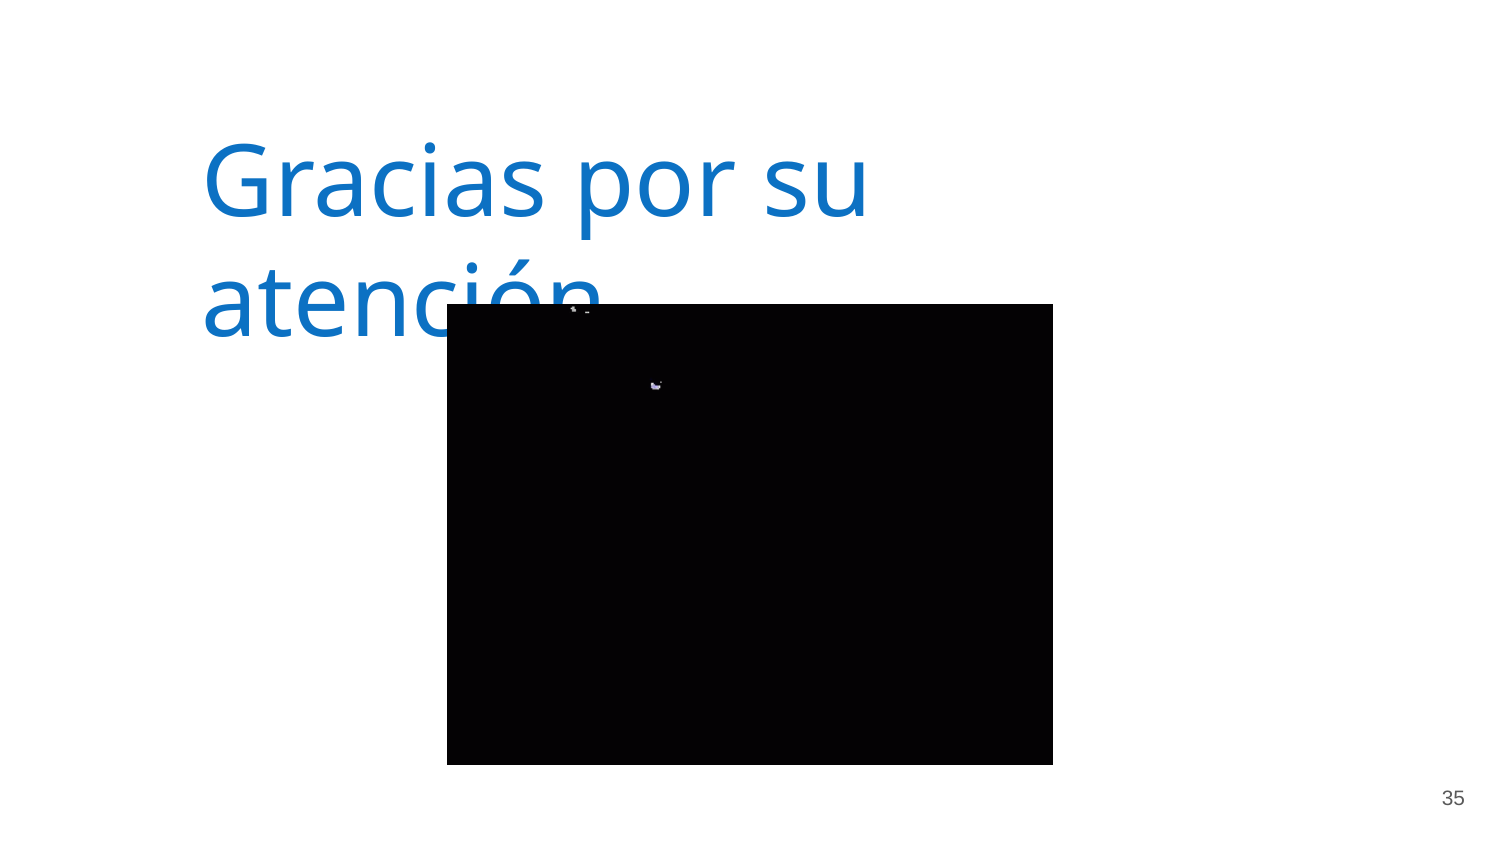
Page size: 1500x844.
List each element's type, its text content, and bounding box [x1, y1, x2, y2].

picture [447, 304, 1053, 765]
slide_number <number> [1389, 764, 1480, 830]
text_box Gracias por su atención [186, 101, 1314, 278]
